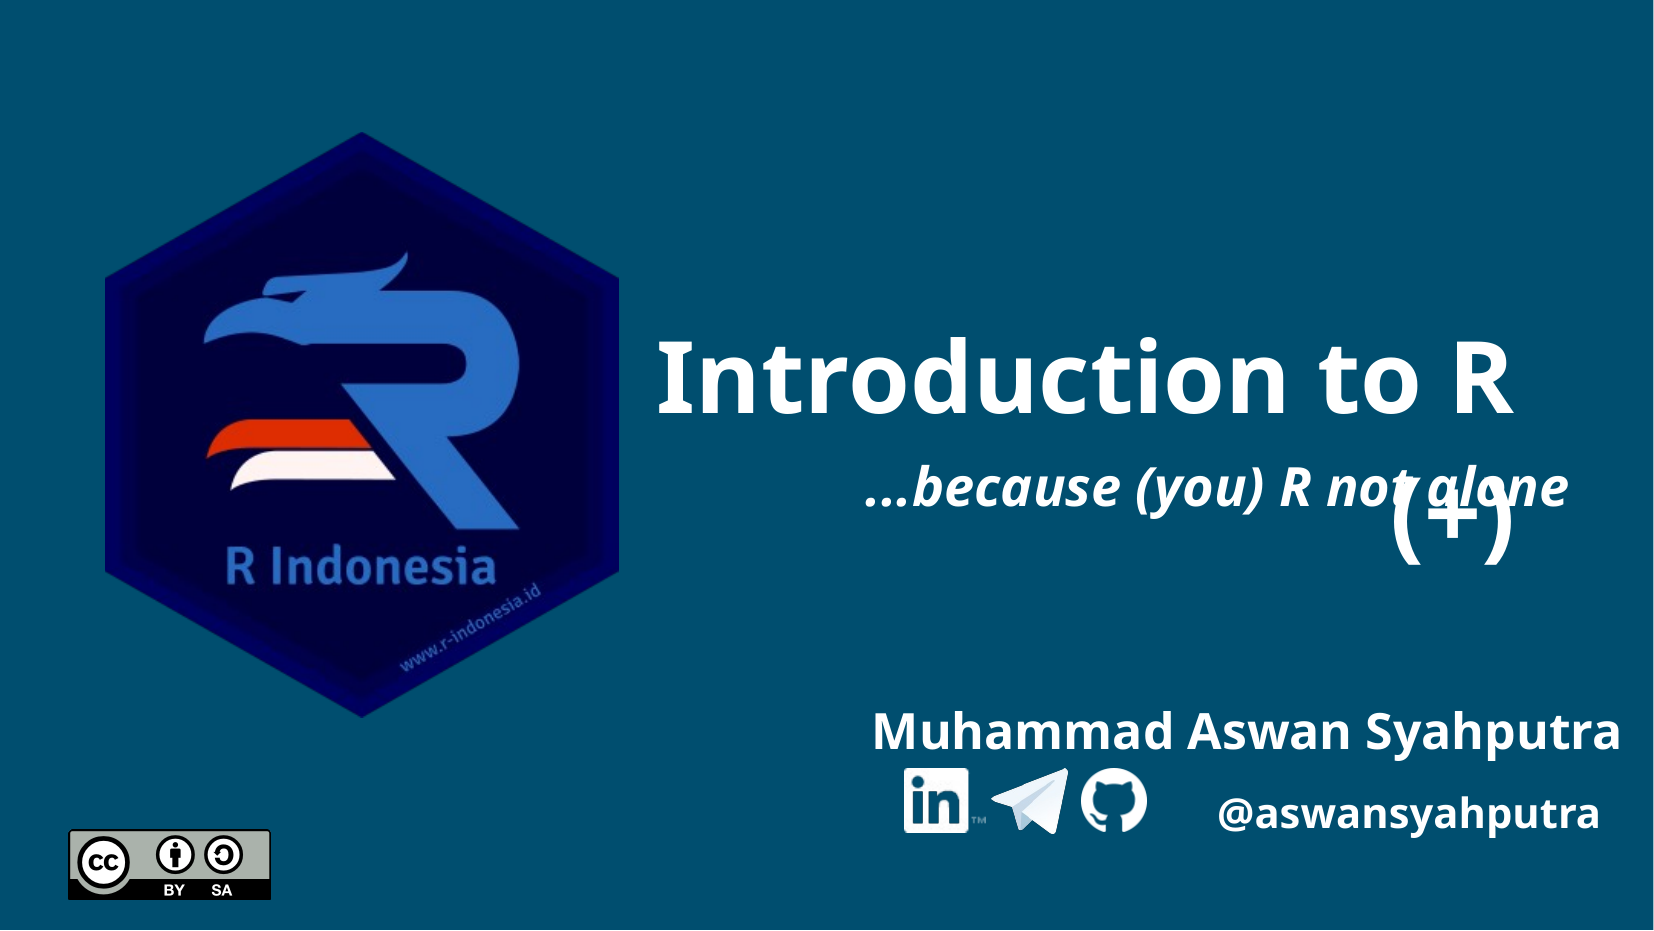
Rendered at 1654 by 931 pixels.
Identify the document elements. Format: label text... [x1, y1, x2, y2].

picture [69, 830, 270, 899]
text_box ...because (you) R not alone [850, 440, 1567, 520]
text_box Muhammad Aswan Syahputra [857, 688, 1573, 763]
picture [106, 133, 618, 717]
text_box Introduction to R (+) [641, 299, 1597, 549]
picture [1082, 769, 1146, 831]
text_box @aswansyahputra [1202, 776, 1572, 836]
picture [905, 769, 968, 832]
picture [993, 769, 1067, 833]
